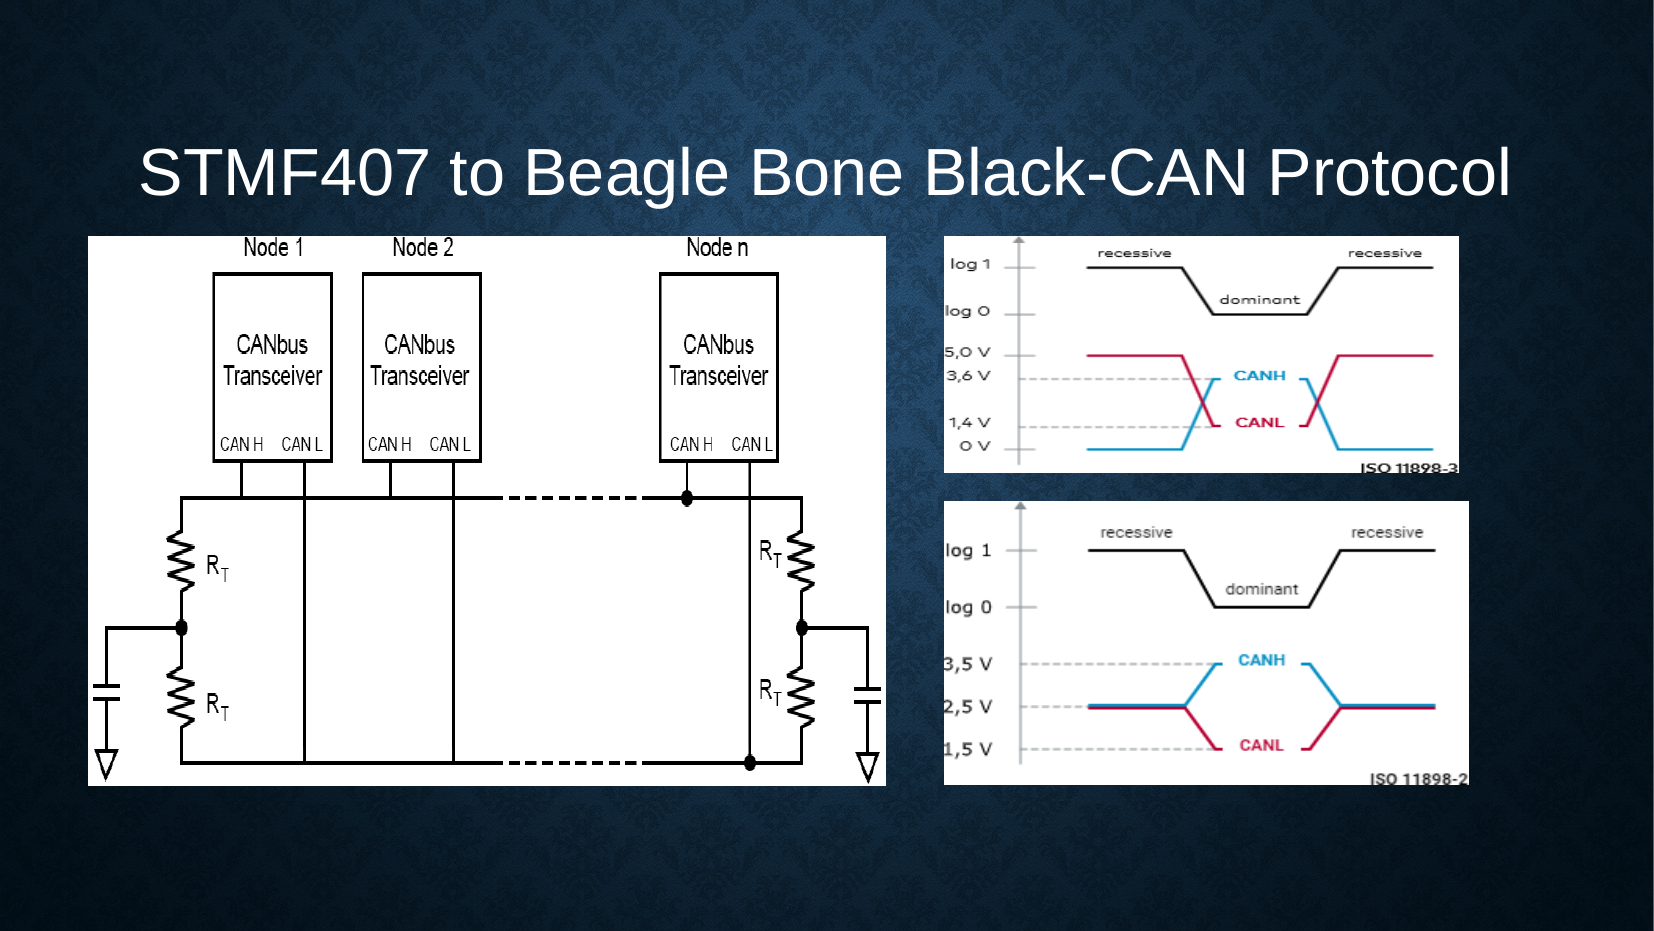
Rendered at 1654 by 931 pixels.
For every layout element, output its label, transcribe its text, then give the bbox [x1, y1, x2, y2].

title STMF407 to Beagle Bone Black-CAN Protocol [123, 82, 1528, 263]
picture [0, 0, 1654, 931]
